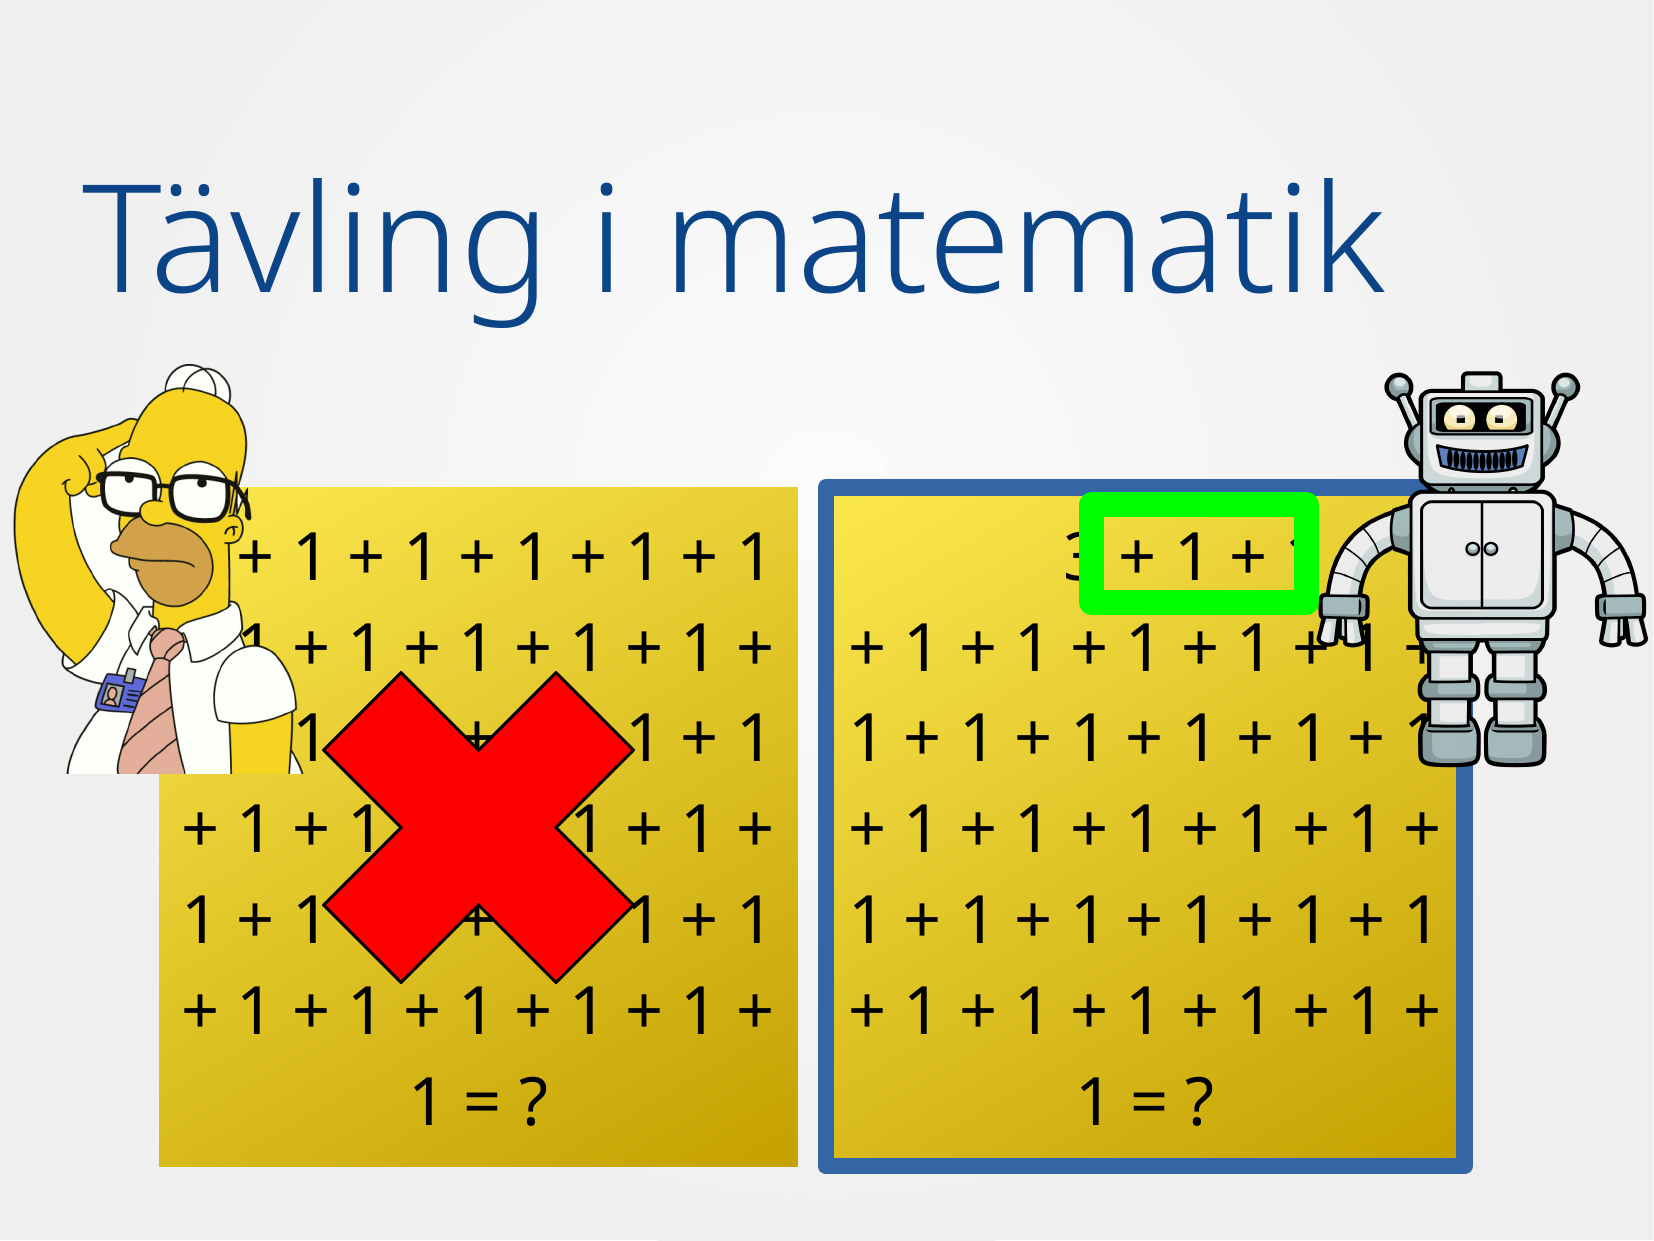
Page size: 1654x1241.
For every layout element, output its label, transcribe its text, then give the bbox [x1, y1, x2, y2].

picture [322, 671, 635, 984]
list 3 + 1 + 1 + 1 + 1 + 1 + 1 + 1 + 1 + 1 + 1 + 1 + 1 + 1 + 1 + 1 + 1 + 1 + 1 + 1 + 1 + 1 + 1 + 1 + 1 + 1 + 1 + 1 + 1 + 1 + 1 + 1 = ? [1104, 517, 1294, 590]
picture [1312, 364, 1653, 775]
title Tävling i matematik [82, 80, 1654, 337]
picture [0, 364, 313, 774]
list 1 + 1 + 1 + 1 + 1 + 1 + 1 + 1 + 1 + 1 + 1 + 1 + 1 + 1 + 1 + 1 + 1 + 1 + 1 + 1 + 1 + 1 + 1 + 1 + 1 + 1 + 1 + 1 + 1 + 1 + 1 + 1 + 1 + 1 = ? [159, 487, 798, 1167]
list 3 + 1 + 1 + 1 + 1 + 1 + 1 + 1 + 1 + 1 + 1 + 1 + 1 + 1 + 1 + 1 + 1 + 1 + 1 + 1 + 1 + 1 + 1 + 1 + 1 + 1 + 1 + 1 + 1 + 1 + 1 + 1 = ? [825, 487, 1465, 1167]
